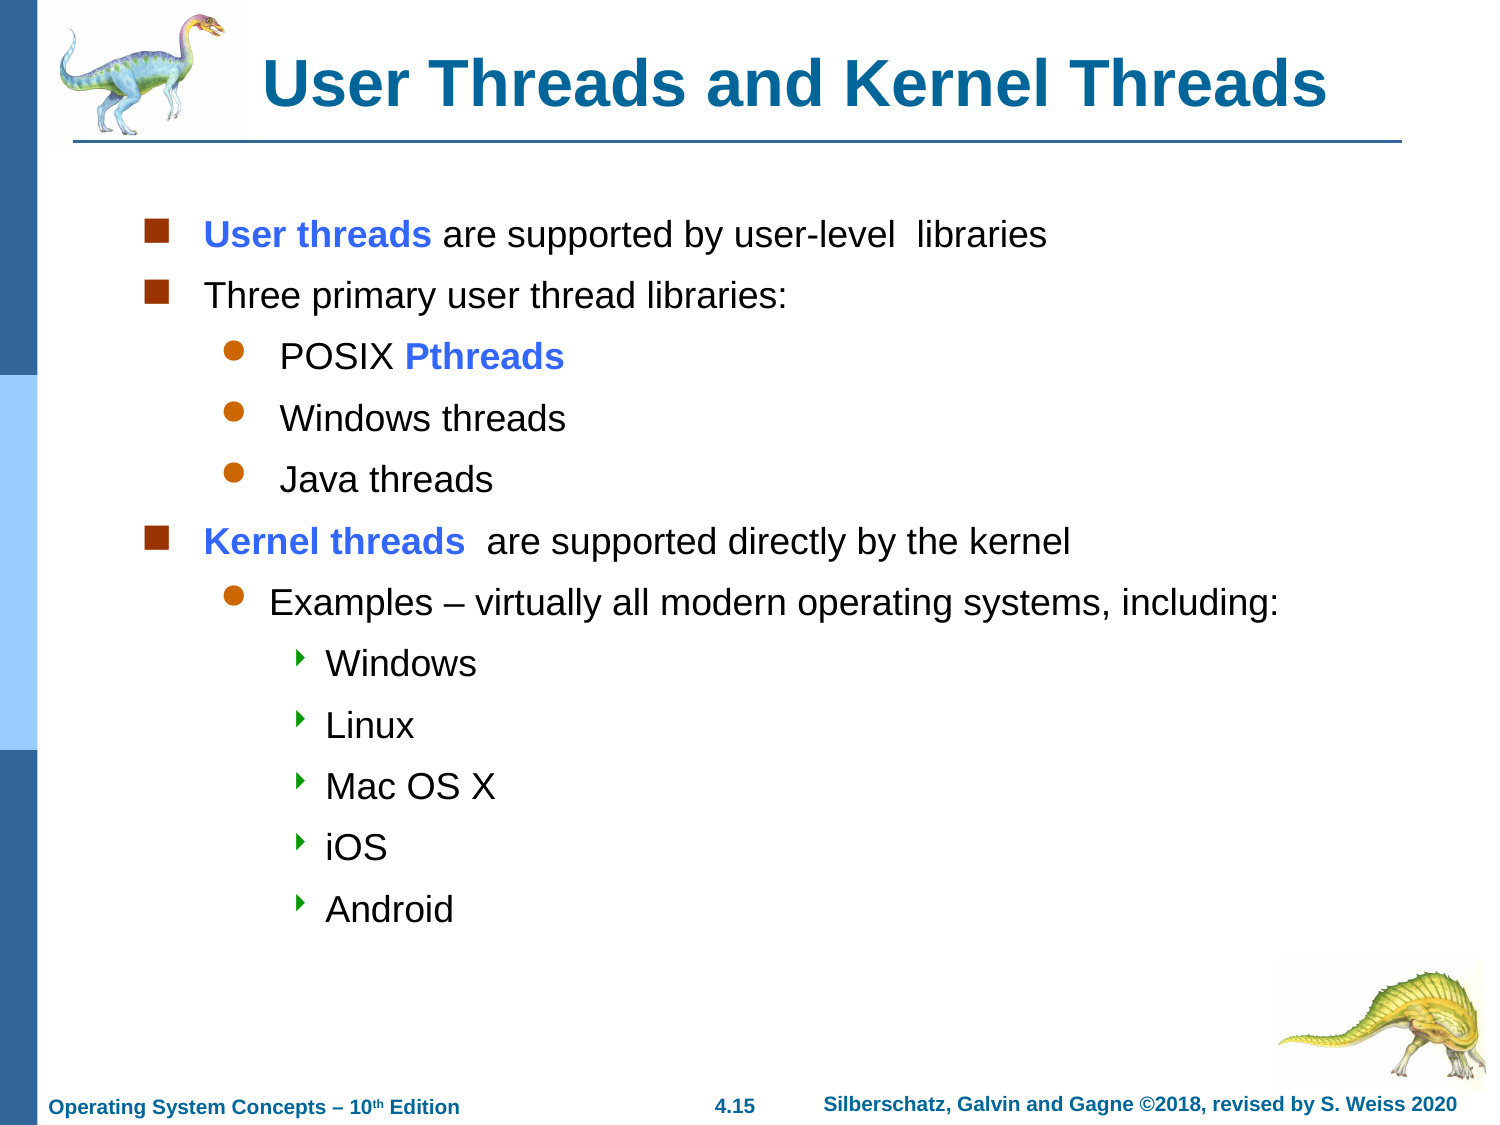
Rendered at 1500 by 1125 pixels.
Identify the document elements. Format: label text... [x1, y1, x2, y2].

picture [46, 0, 243, 149]
picture [1140, 1096, 1148, 1101]
title User Threads and Kernel Threads [153, 33, 1438, 128]
picture [1275, 959, 1486, 1090]
list User threads are supported by user-level libraries Three primary user thread libraries: POSIX Pthreads Windows threads Java threads Kernel threads are supported directly by the kernel Examples – virtually all modern operating systems, including: Windows Linux Mac OS X iOS Android [132, 202, 1483, 946]
